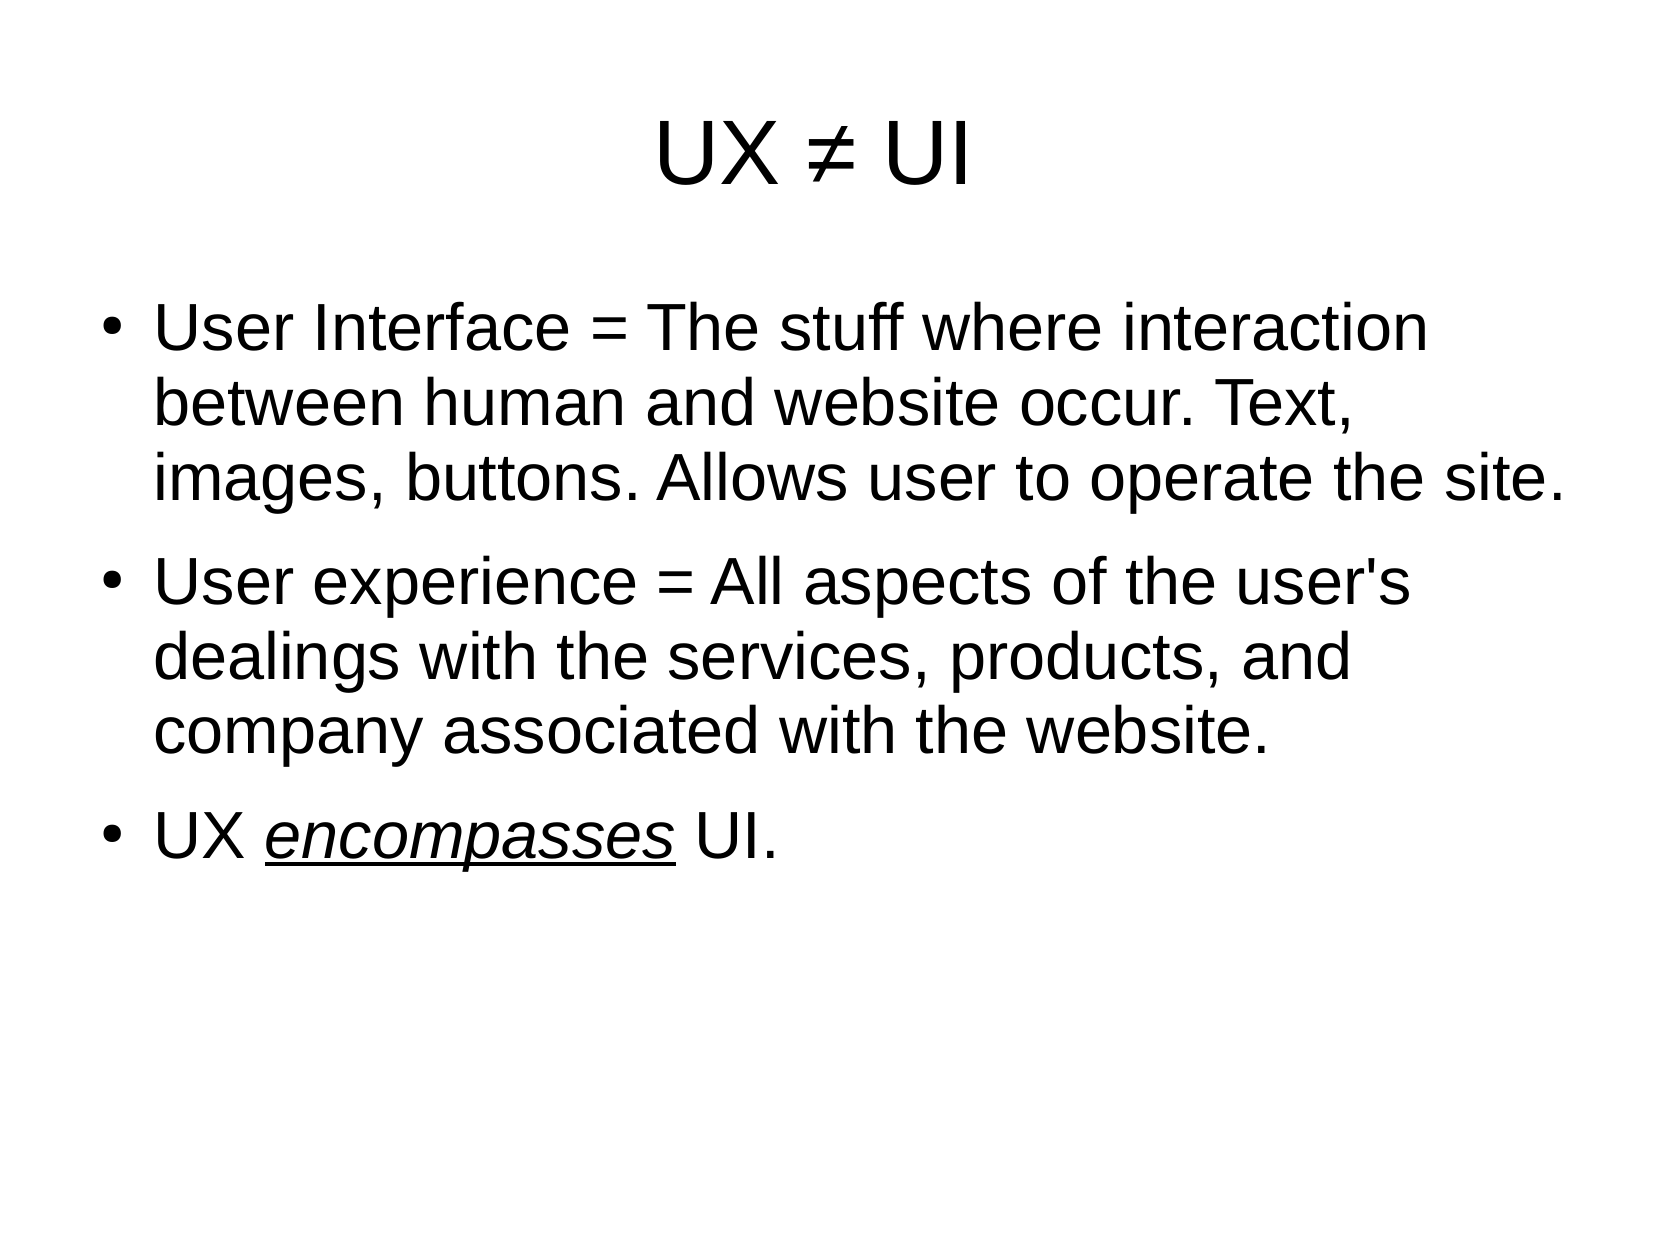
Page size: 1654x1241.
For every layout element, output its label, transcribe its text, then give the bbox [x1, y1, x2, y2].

title UX ≠ UI [82, 49, 1571, 257]
list User Interface = The stuff where interaction between human and website occur. Text, images, buttons. Allows user to operate the site. User experience = All aspects of the user's dealings with the services, products, and company associated with the website. UX encompasses UI. [82, 290, 1571, 1010]
